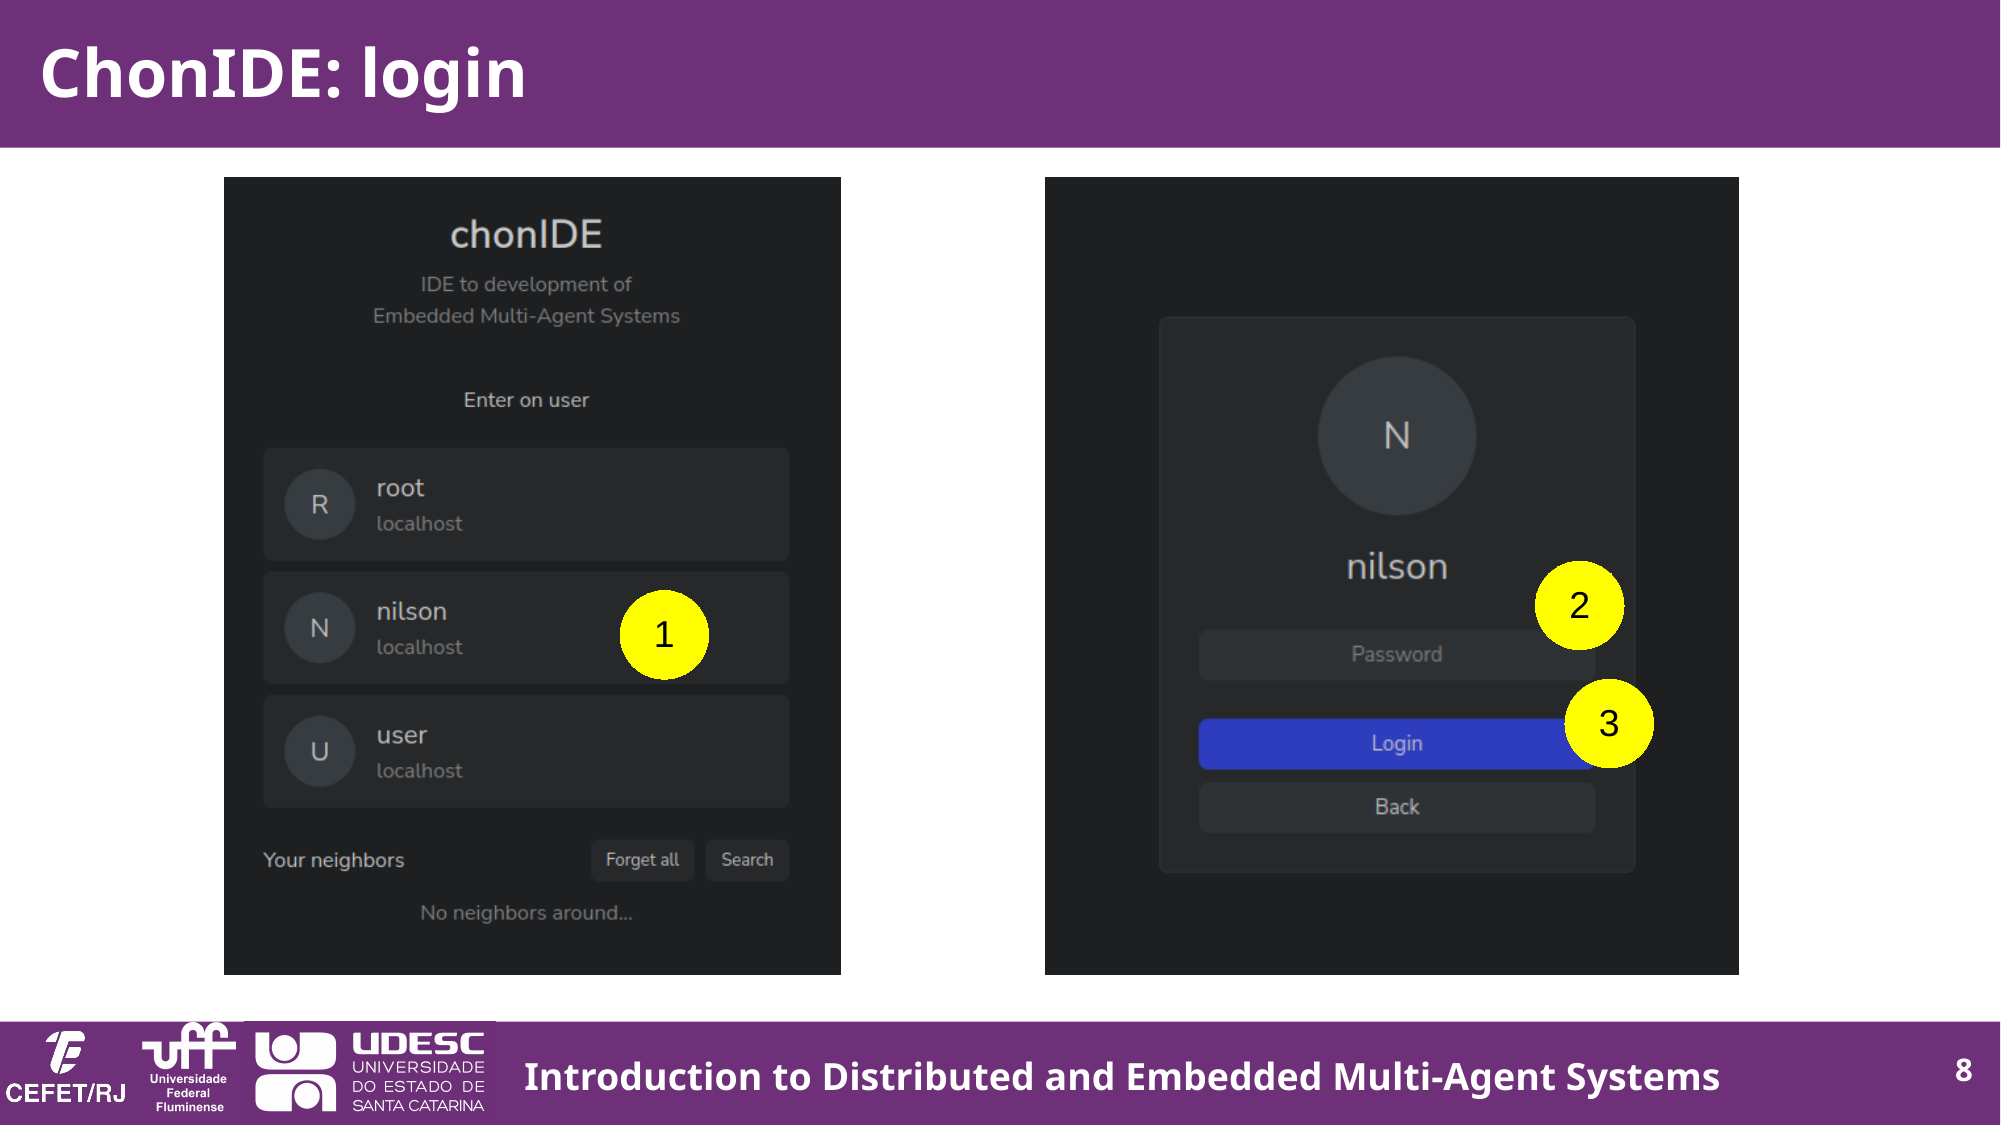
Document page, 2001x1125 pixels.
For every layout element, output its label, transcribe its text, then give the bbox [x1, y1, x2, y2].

picture [141, 1021, 237, 1117]
picture [1045, 177, 1739, 975]
picture [6, 1009, 125, 1125]
text_box 3 [1564, 679, 1654, 768]
picture [224, 177, 841, 975]
text_box ChonIDE: login [25, 23, 1998, 116]
picture [244, 1021, 496, 1123]
text_box 2 [1535, 561, 1625, 650]
text_box 1 [620, 590, 709, 680]
